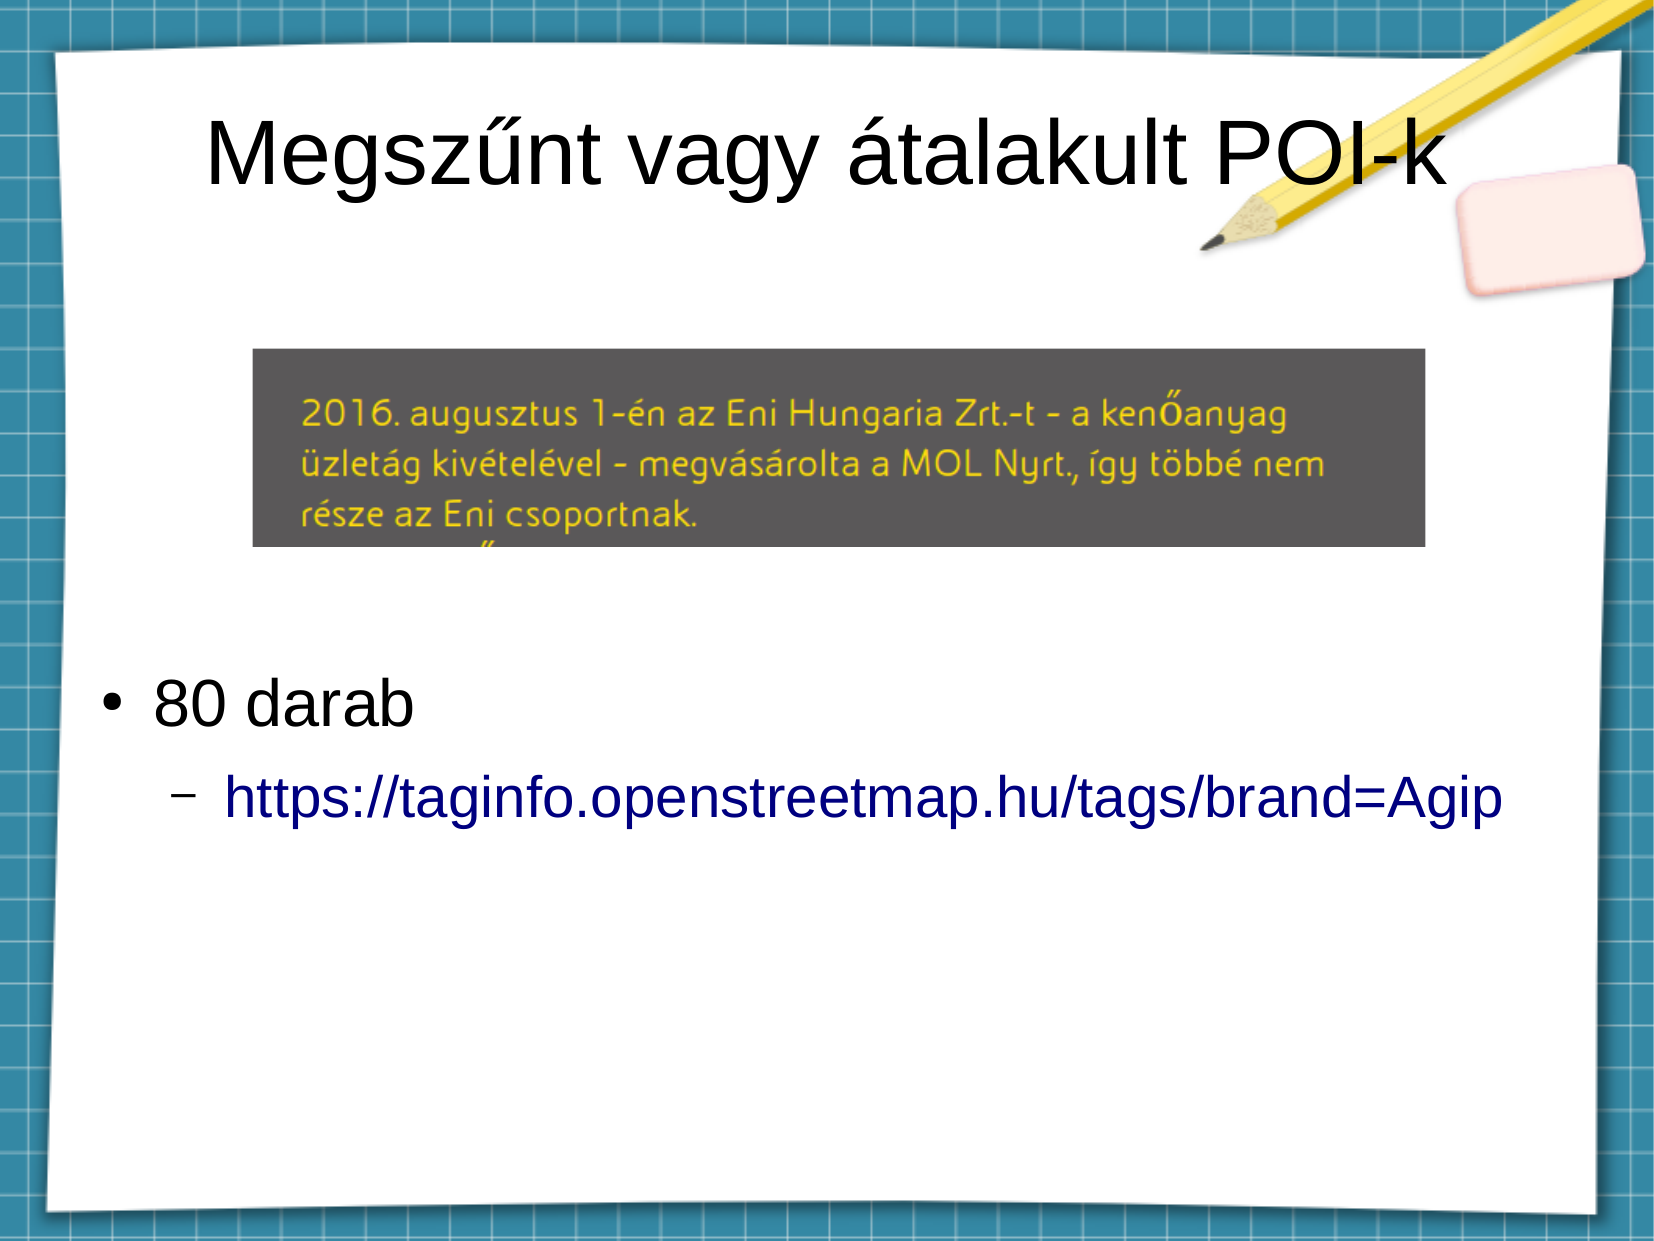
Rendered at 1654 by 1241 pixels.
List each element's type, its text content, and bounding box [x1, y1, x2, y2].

picture [0, 0, 1654, 1241]
title Megszűnt vagy átalakult POI-k [82, 49, 1571, 257]
list 80 darab https://taginfo.openstreetmap.hu/tags/brand=Agip [82, 665, 1571, 1009]
